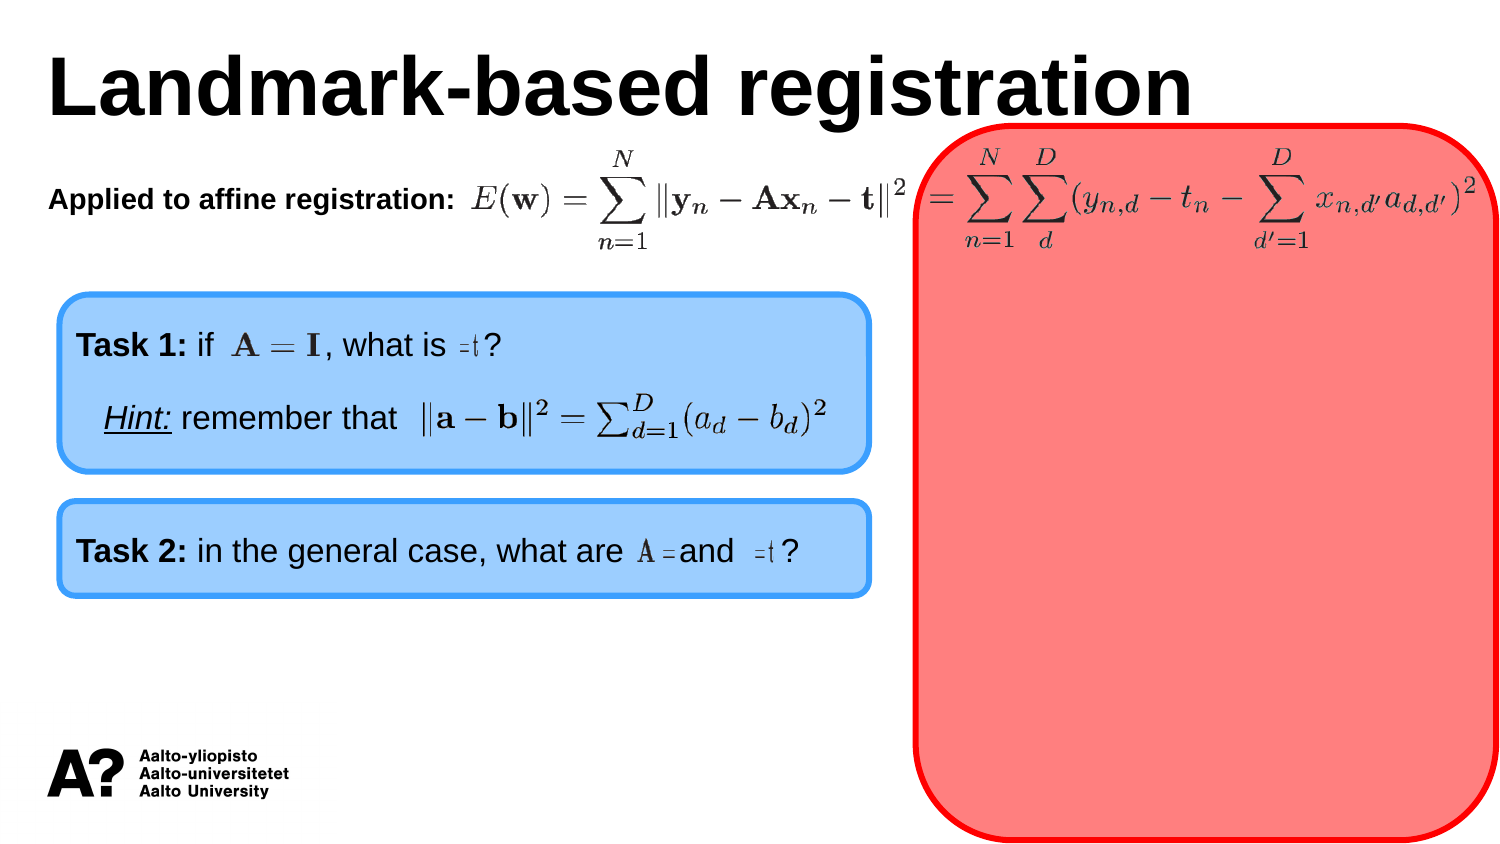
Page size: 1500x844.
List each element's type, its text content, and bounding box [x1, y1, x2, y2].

text_box Task 2: in the general case, what are and ? [774, 532, 843, 570]
picture [930, 130, 1475, 259]
picture [0, 702, 337, 844]
picture [754, 511, 774, 570]
picture [459, 304, 478, 364]
text_box Task 2: in the general case, what are and ? [66, 532, 637, 570]
text_box [59, 294, 870, 472]
picture [231, 305, 320, 364]
list Landmark-based registration [47, 32, 1442, 197]
list Applied to affine registration: [48, 180, 1375, 284]
picture [413, 382, 834, 473]
text_box Task 1: if , what is ? Hint: remember that [66, 325, 843, 438]
picture [471, 132, 905, 259]
text_box Task 2: in the general case, what are and ? [675, 532, 754, 570]
text_box [59, 501, 870, 596]
picture [637, 511, 675, 570]
text_box [915, 162, 1497, 841]
